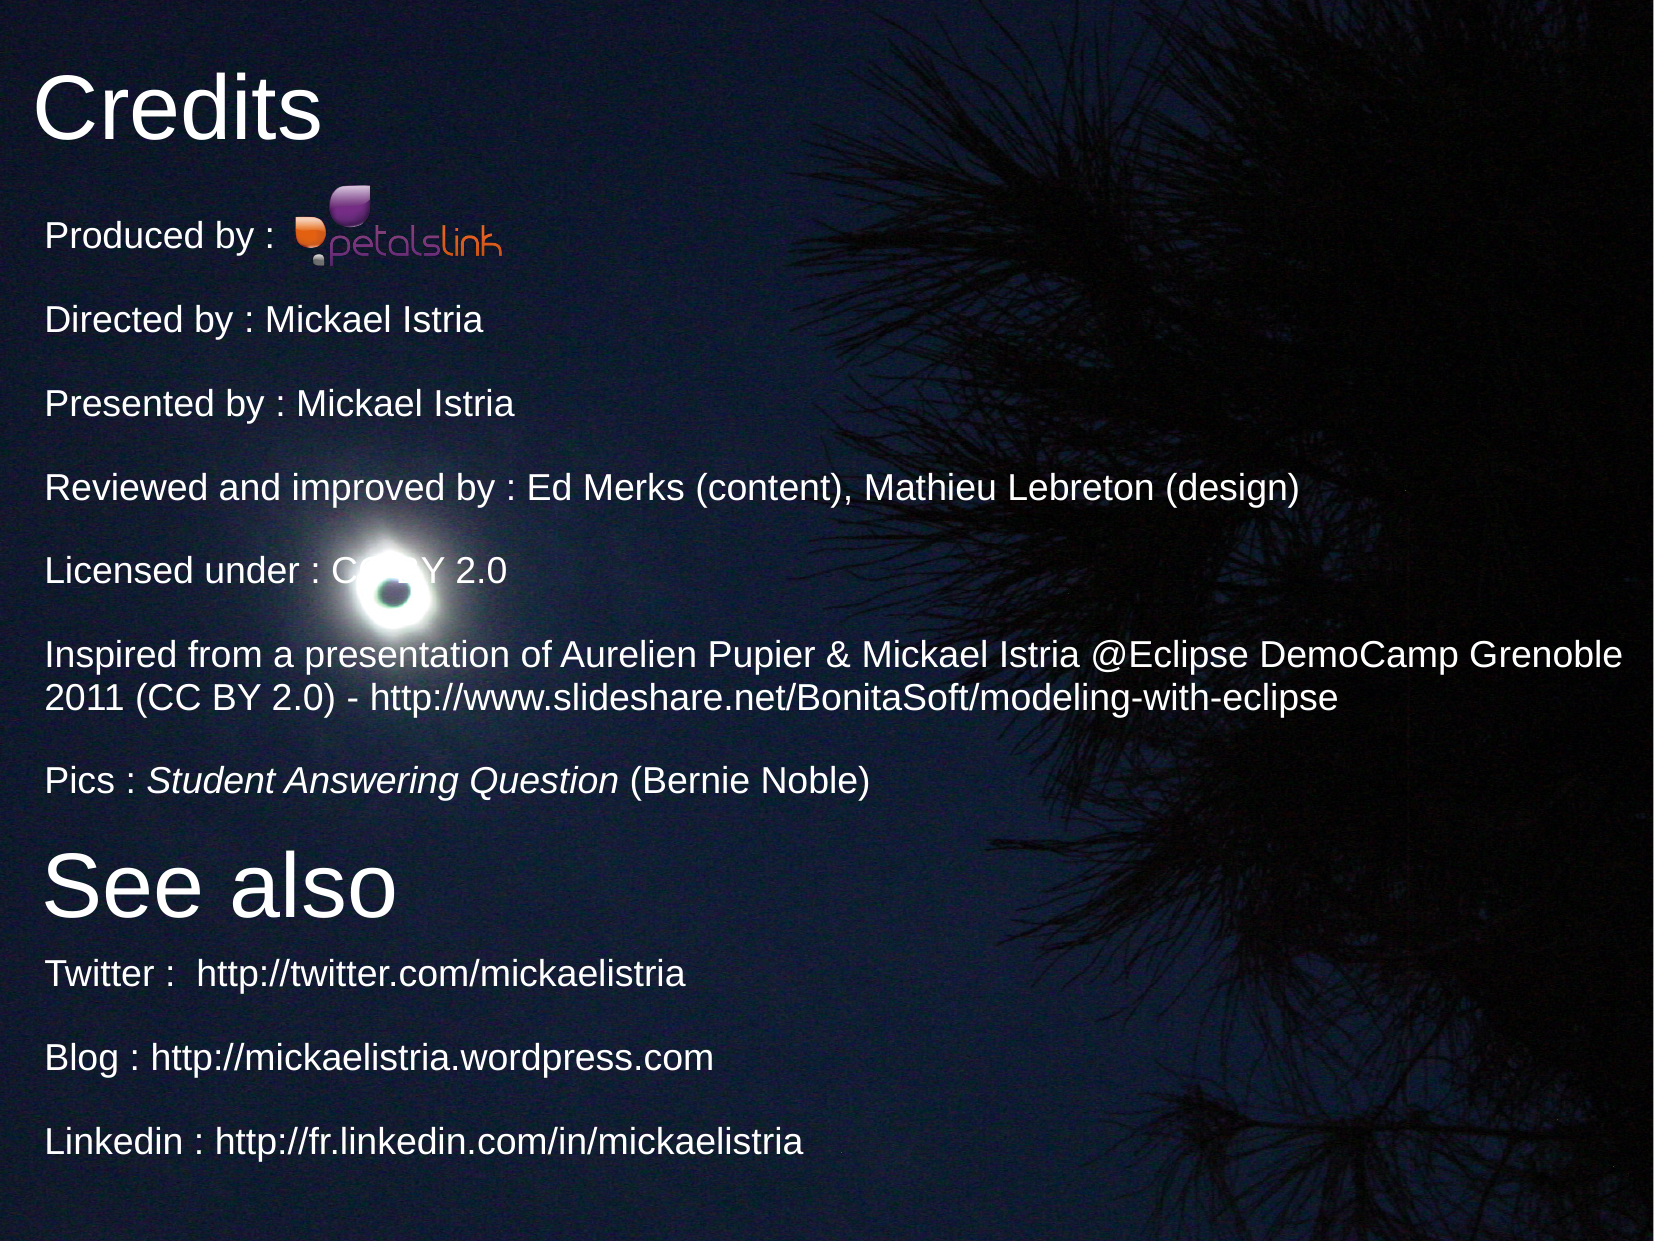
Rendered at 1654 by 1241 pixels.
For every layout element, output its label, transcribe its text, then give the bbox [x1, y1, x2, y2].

text_box Credits [18, 49, 339, 167]
text_box See also [26, 827, 414, 945]
text_box Produced by : Directed by : Mickael Istria Presented by : Mickael Istria Reviewed and improved by : Ed Merks (content), Mathieu Lebreton (design) Licensed under : CC BY 2.0 Inspired from a presentation of Aurelien Pupier & Mickael Istria @Eclipse DemoCamp Grenoble 2011 (CC BY 2.0) - http://www.slideshare.net/BonitaSoft/modeling-with-eclipse Pics : Student Answering Question (Bernie Noble) [29, 206, 1654, 852]
text_box Twitter : http://twitter.com/mickaelistria Blog : http://mickaelistria.wordpress.com Linkedin : http://fr.linkedin.com/in/mickaelistria [29, 944, 1565, 1212]
picture [0, 0, 1654, 1241]
